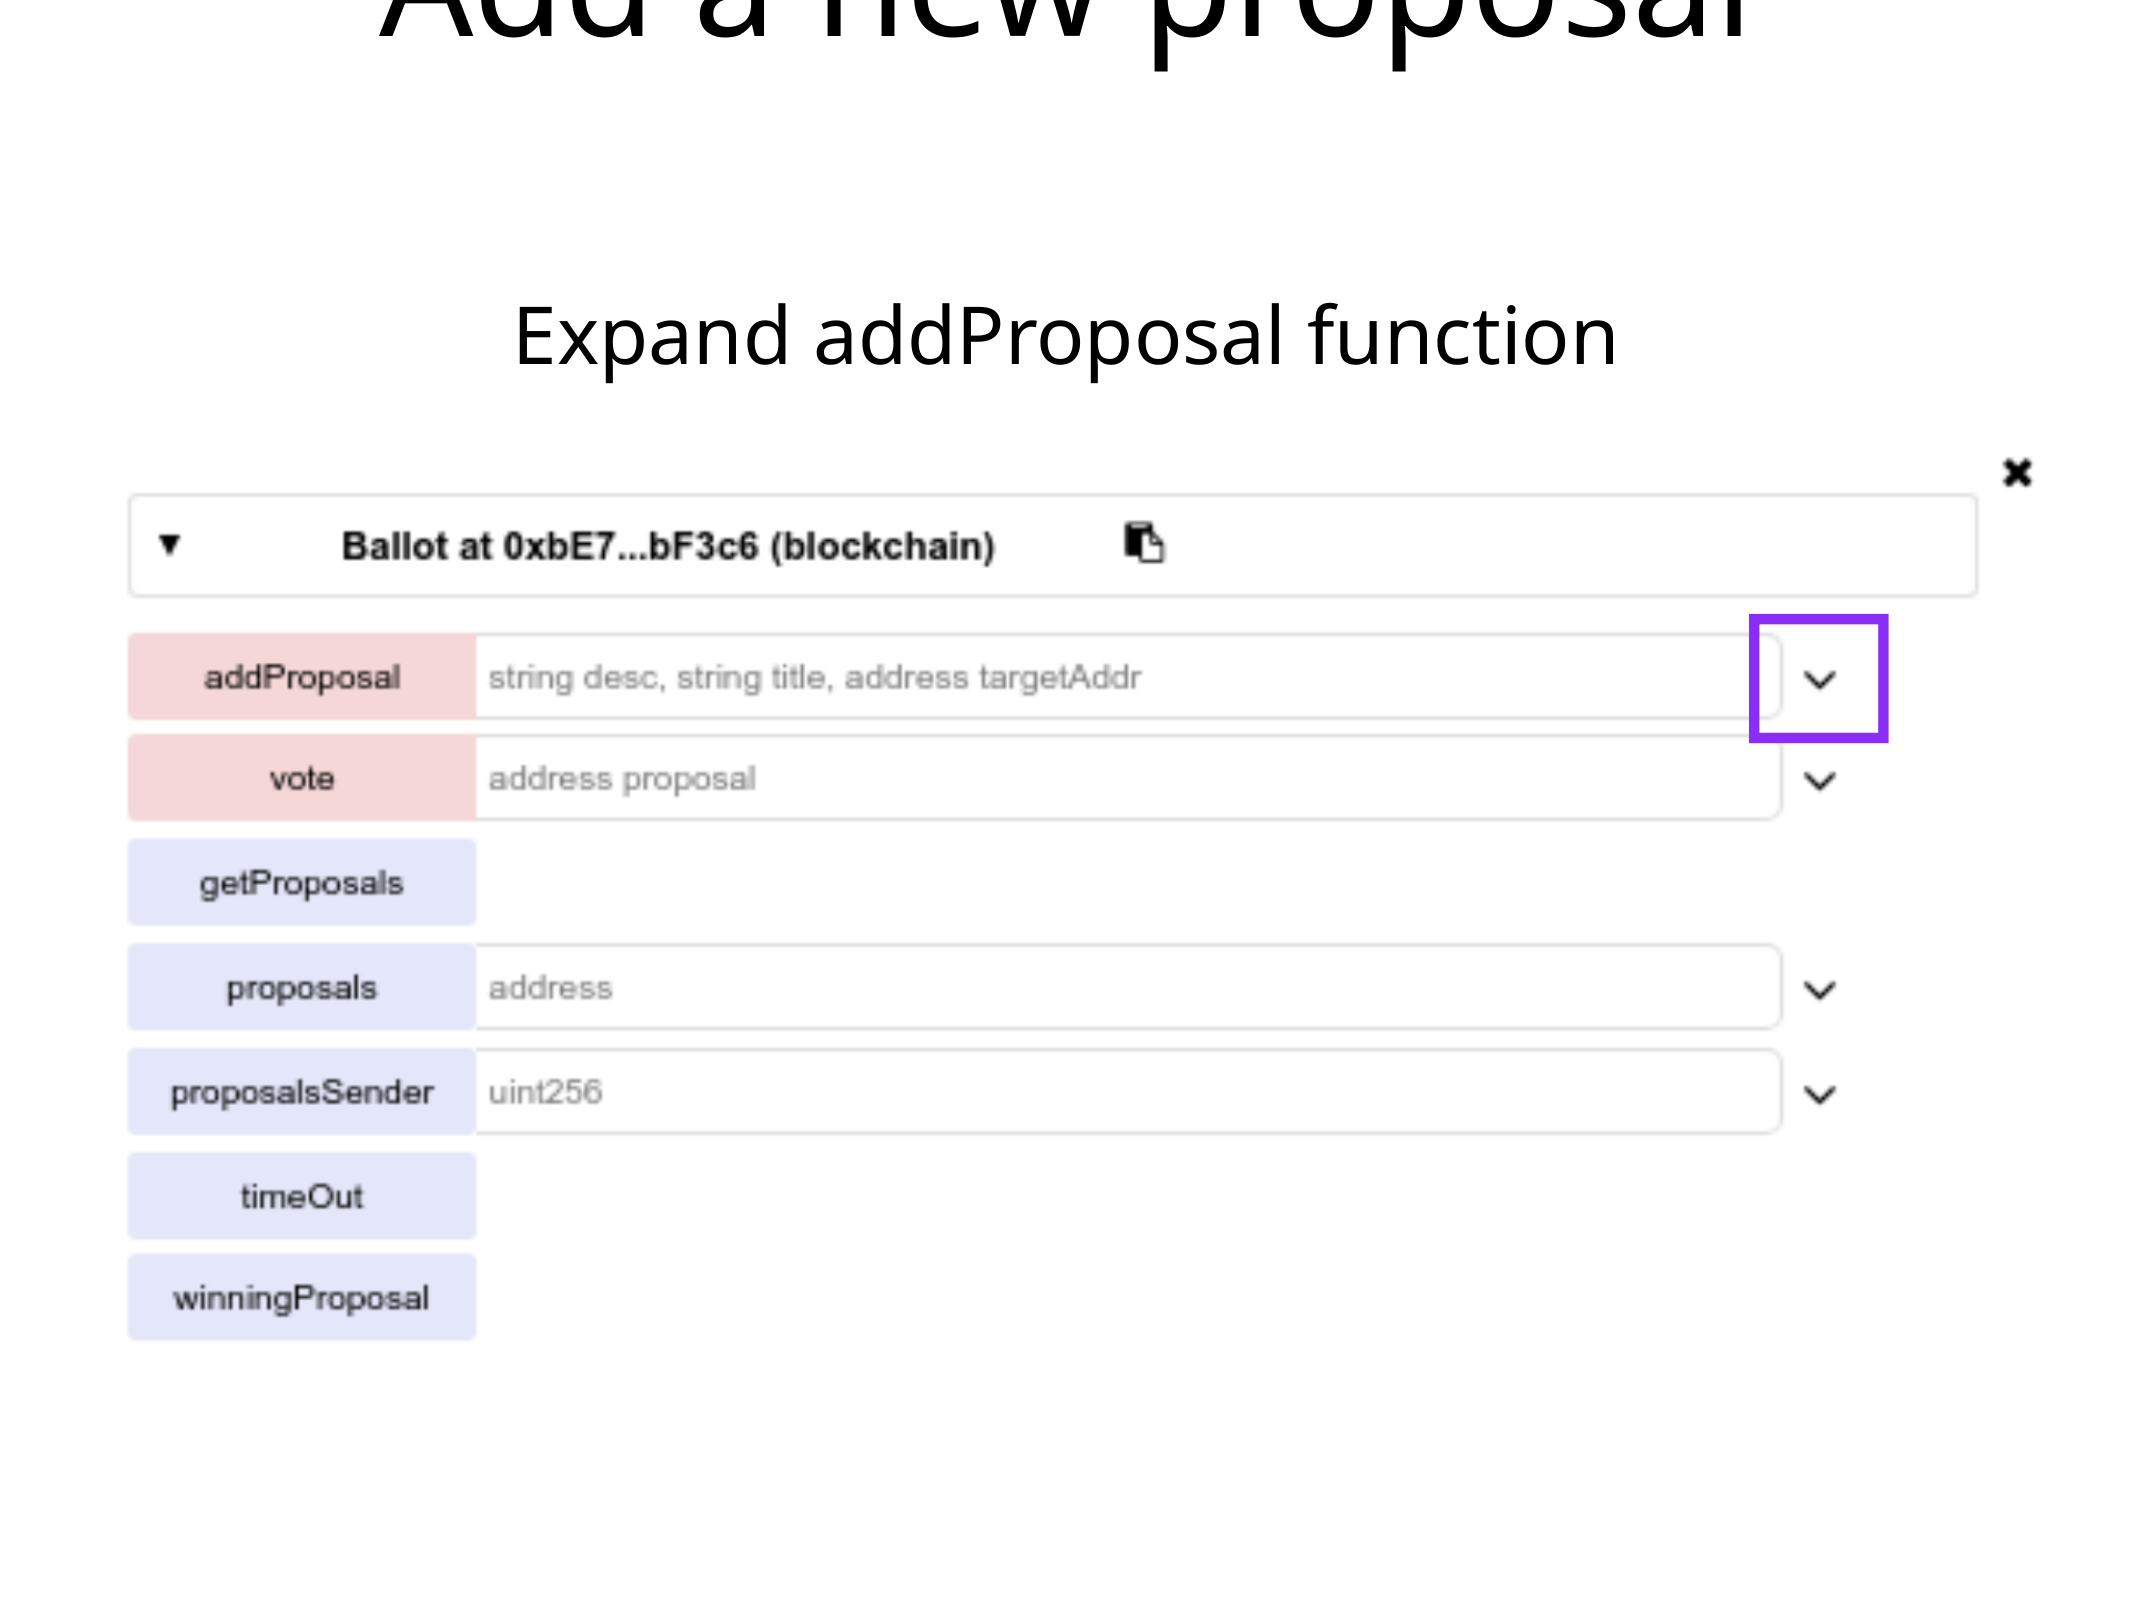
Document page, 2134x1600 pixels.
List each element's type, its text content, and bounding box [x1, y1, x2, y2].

title Add a new proposal [69, 0, 2064, 423]
picture [86, 420, 2047, 1375]
subtitle Expand addProposal function ( when dependencies.js is the active file ) [112, 277, 2021, 420]
